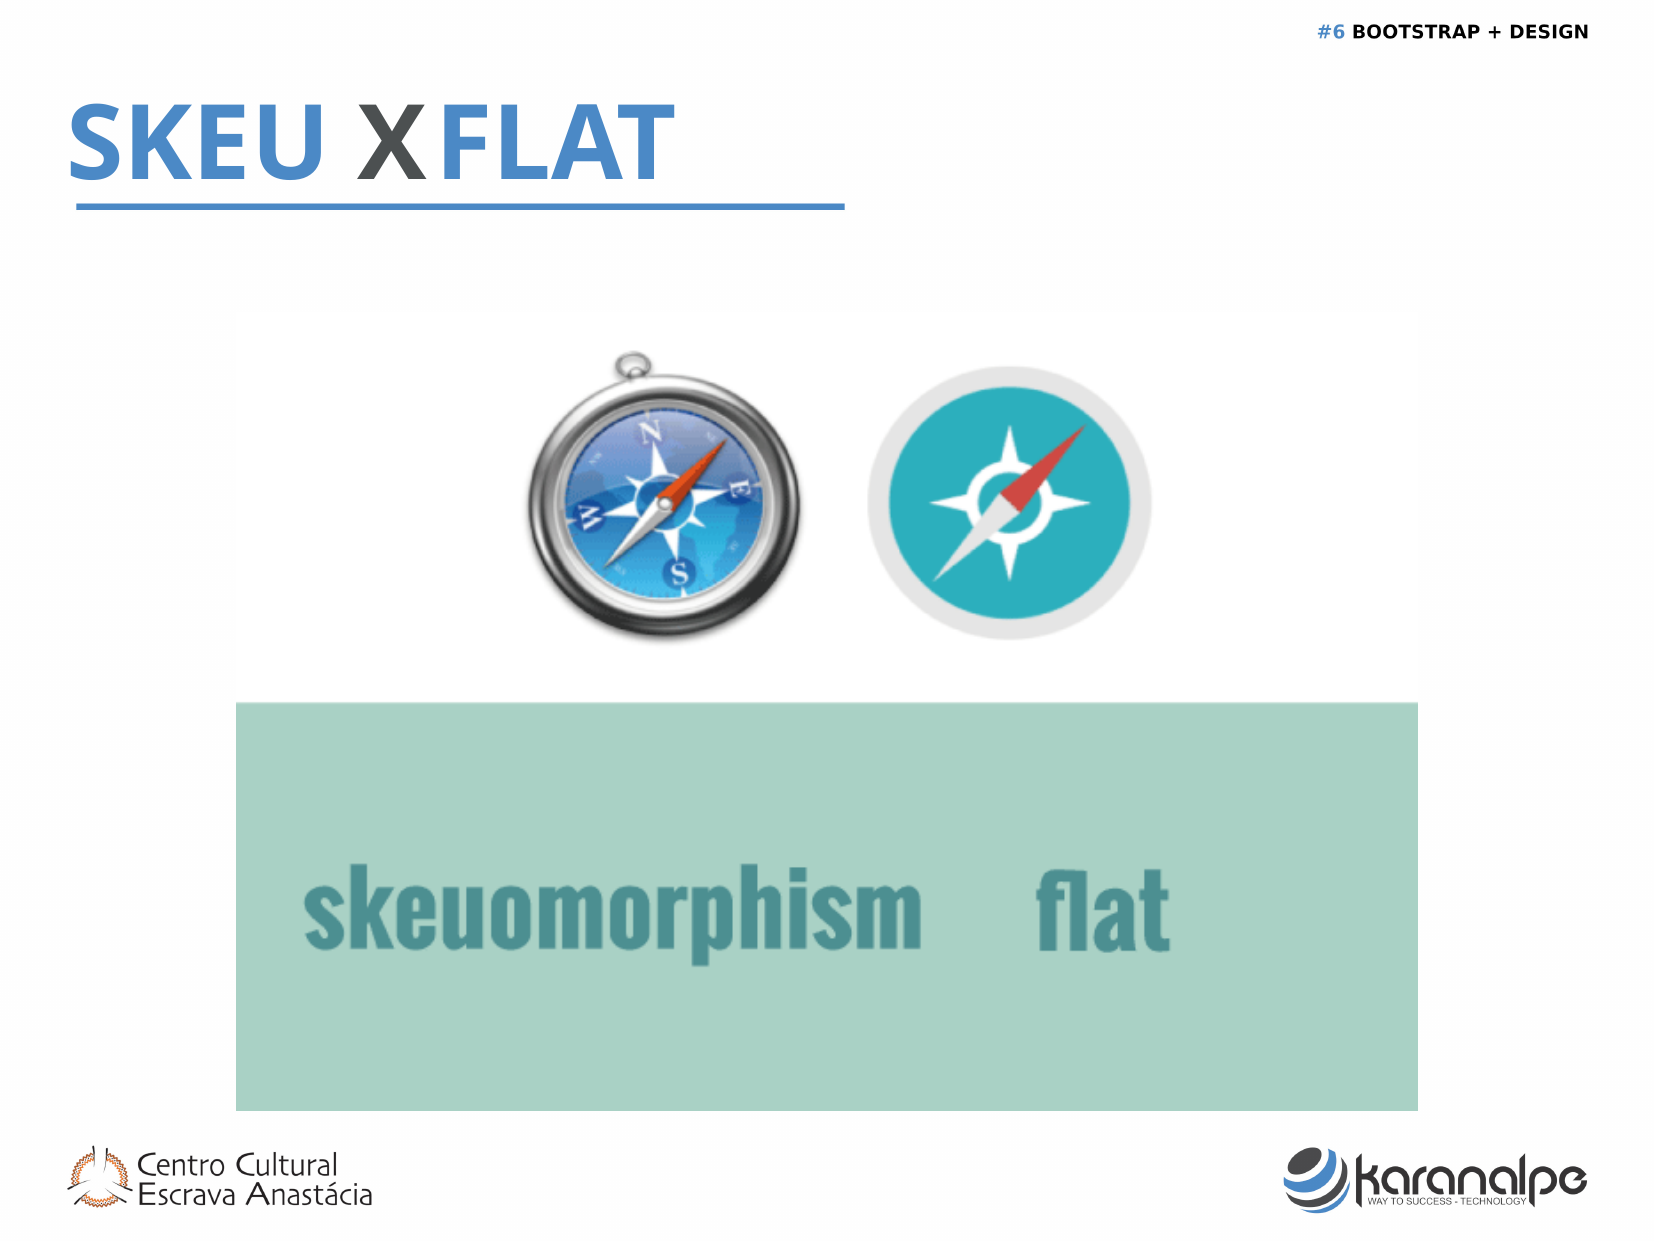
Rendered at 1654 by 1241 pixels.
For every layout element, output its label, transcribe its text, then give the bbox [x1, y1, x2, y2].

title SKEU X FLAT [66, 35, 1555, 243]
picture [0, 0, 1654, 1241]
